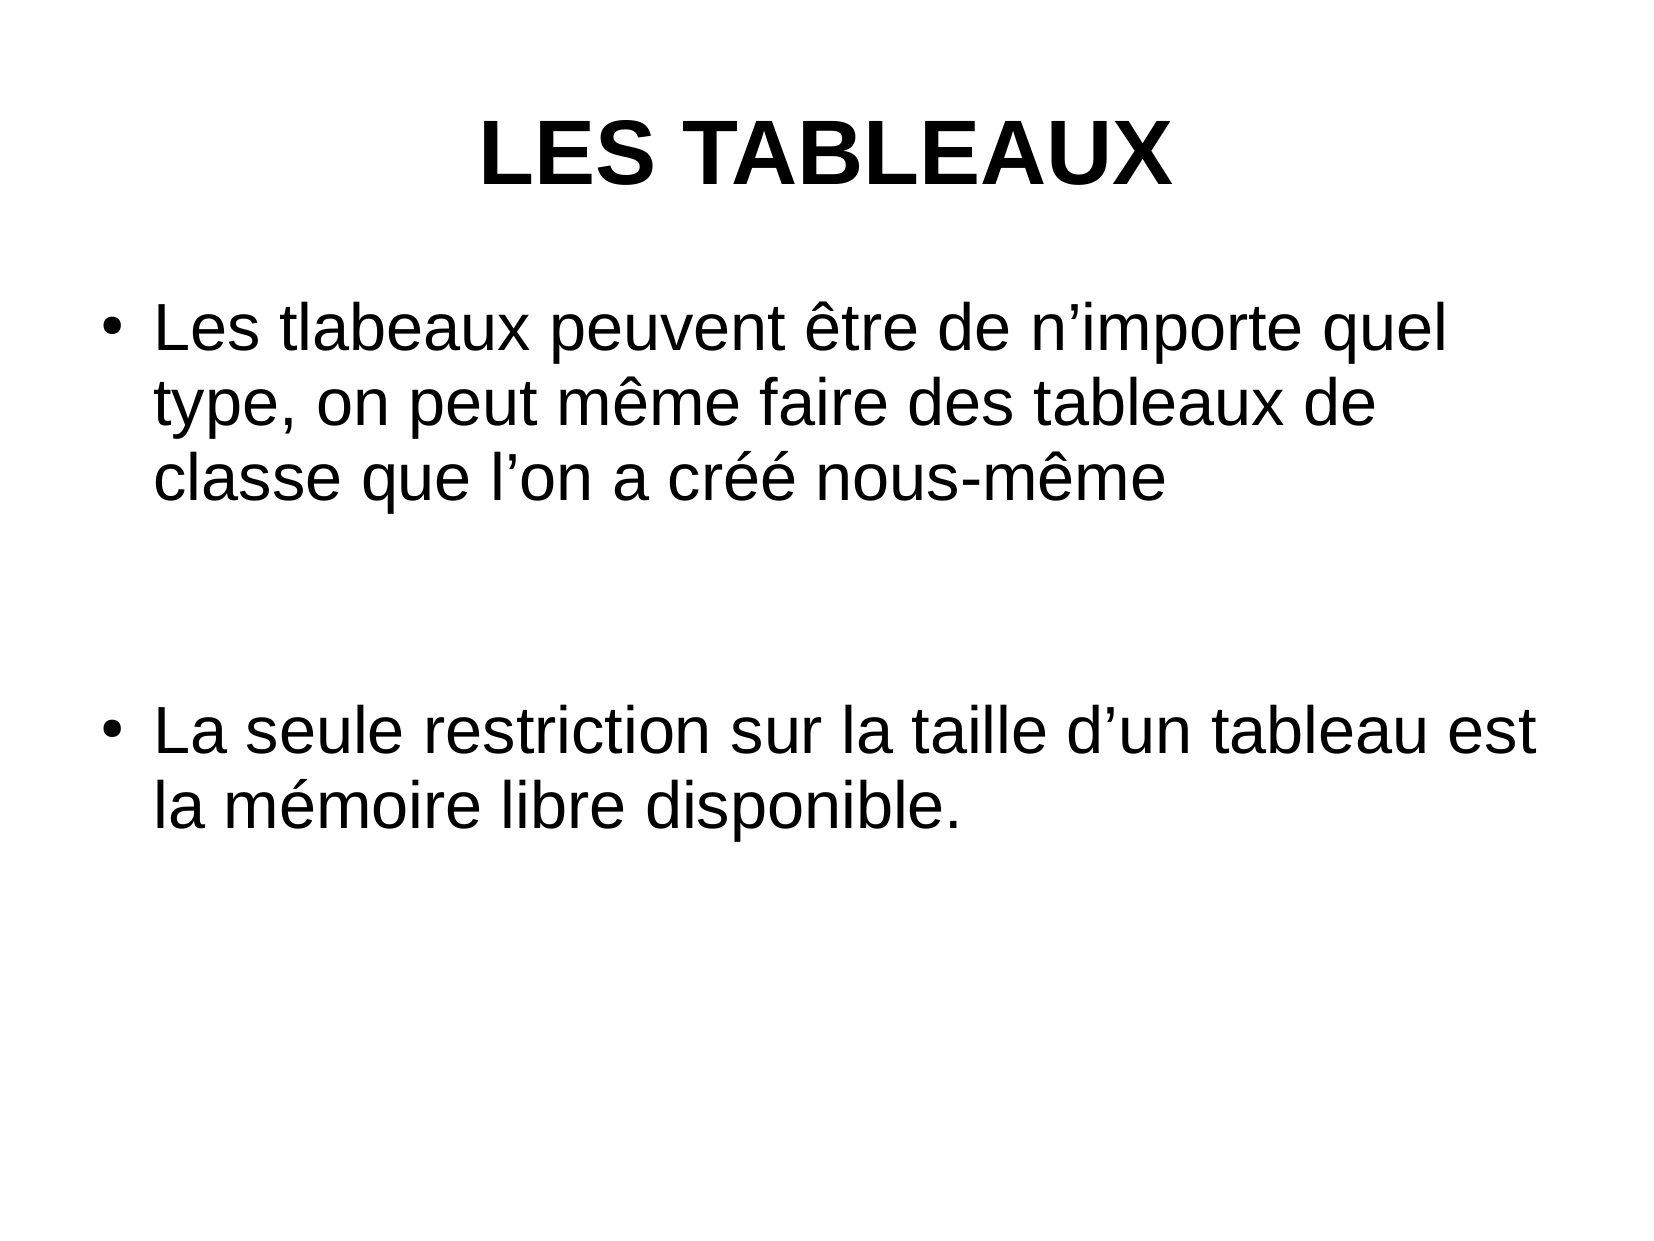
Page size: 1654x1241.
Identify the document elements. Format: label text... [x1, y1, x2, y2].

list Les tlabeaux peuvent être de n’importe quel type, on peut même faire des tableaux de classe que l’on a créé nous-même La seule restriction sur la taille d’un tableau est la mémoire libre disponible. [82, 290, 1571, 1010]
title LES TABLEAUX [82, 49, 1571, 257]
